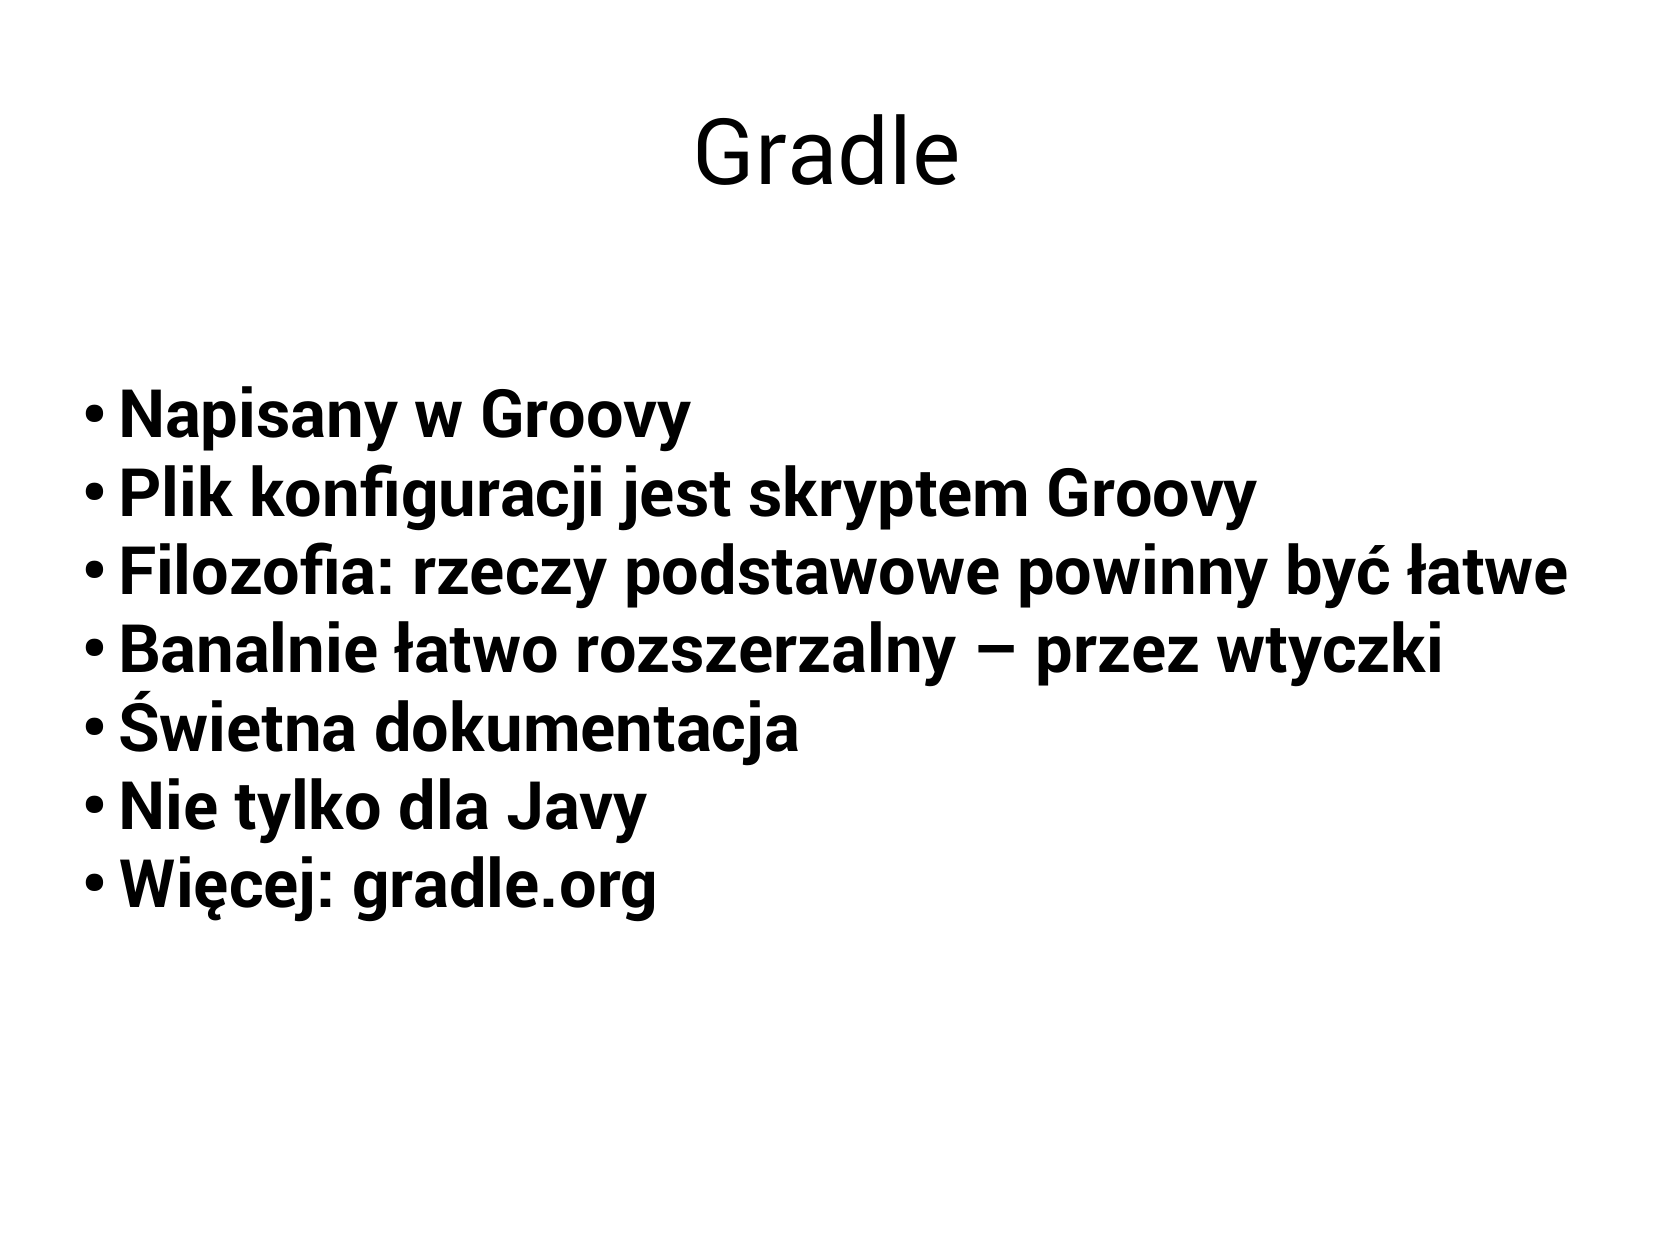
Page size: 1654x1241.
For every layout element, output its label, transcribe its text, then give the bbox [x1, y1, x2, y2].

title Gradle [82, 49, 1571, 257]
subtitle Napisany w Groovy Plik konfiguracji jest skryptem Groovy Filozofia: rzeczy podstawowe powinny być łatwe Banalnie łatwo rozszerzalny – przez wtyczki Świetna dokumentacja Nie tylko dla Javy Więcej: gradle.org [82, 290, 1571, 1010]
